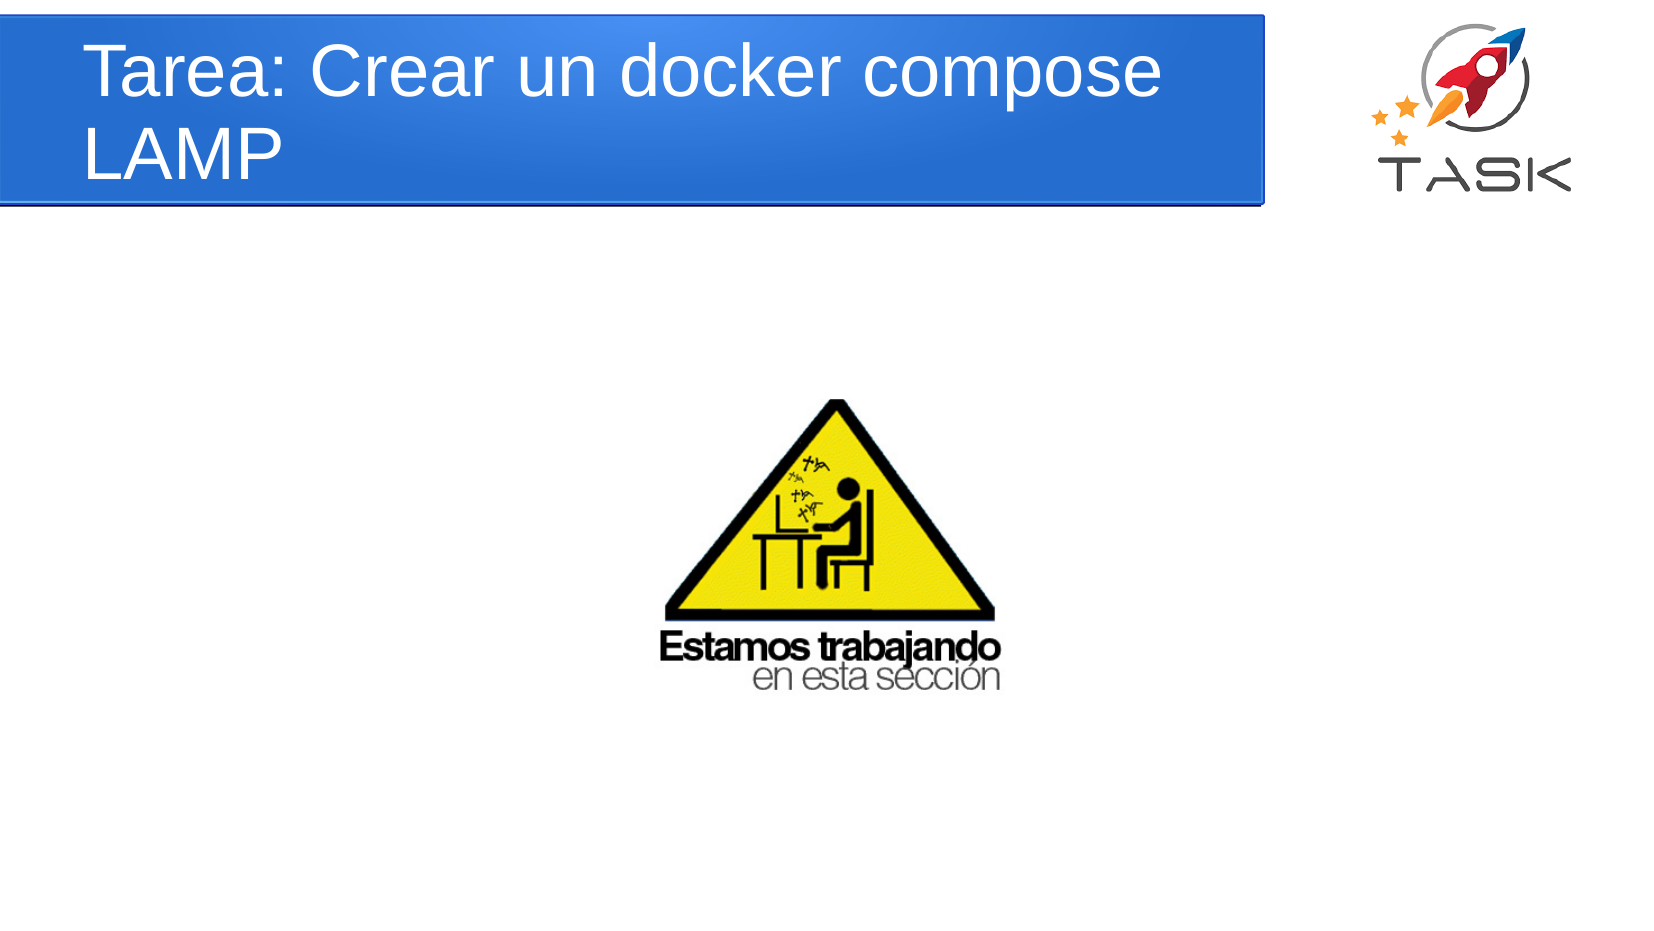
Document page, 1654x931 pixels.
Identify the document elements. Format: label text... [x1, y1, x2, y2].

picture [1358, 11, 1583, 205]
picture [637, 399, 1013, 709]
title Tarea: Crear un docker compose LAMP [82, 29, 1235, 196]
